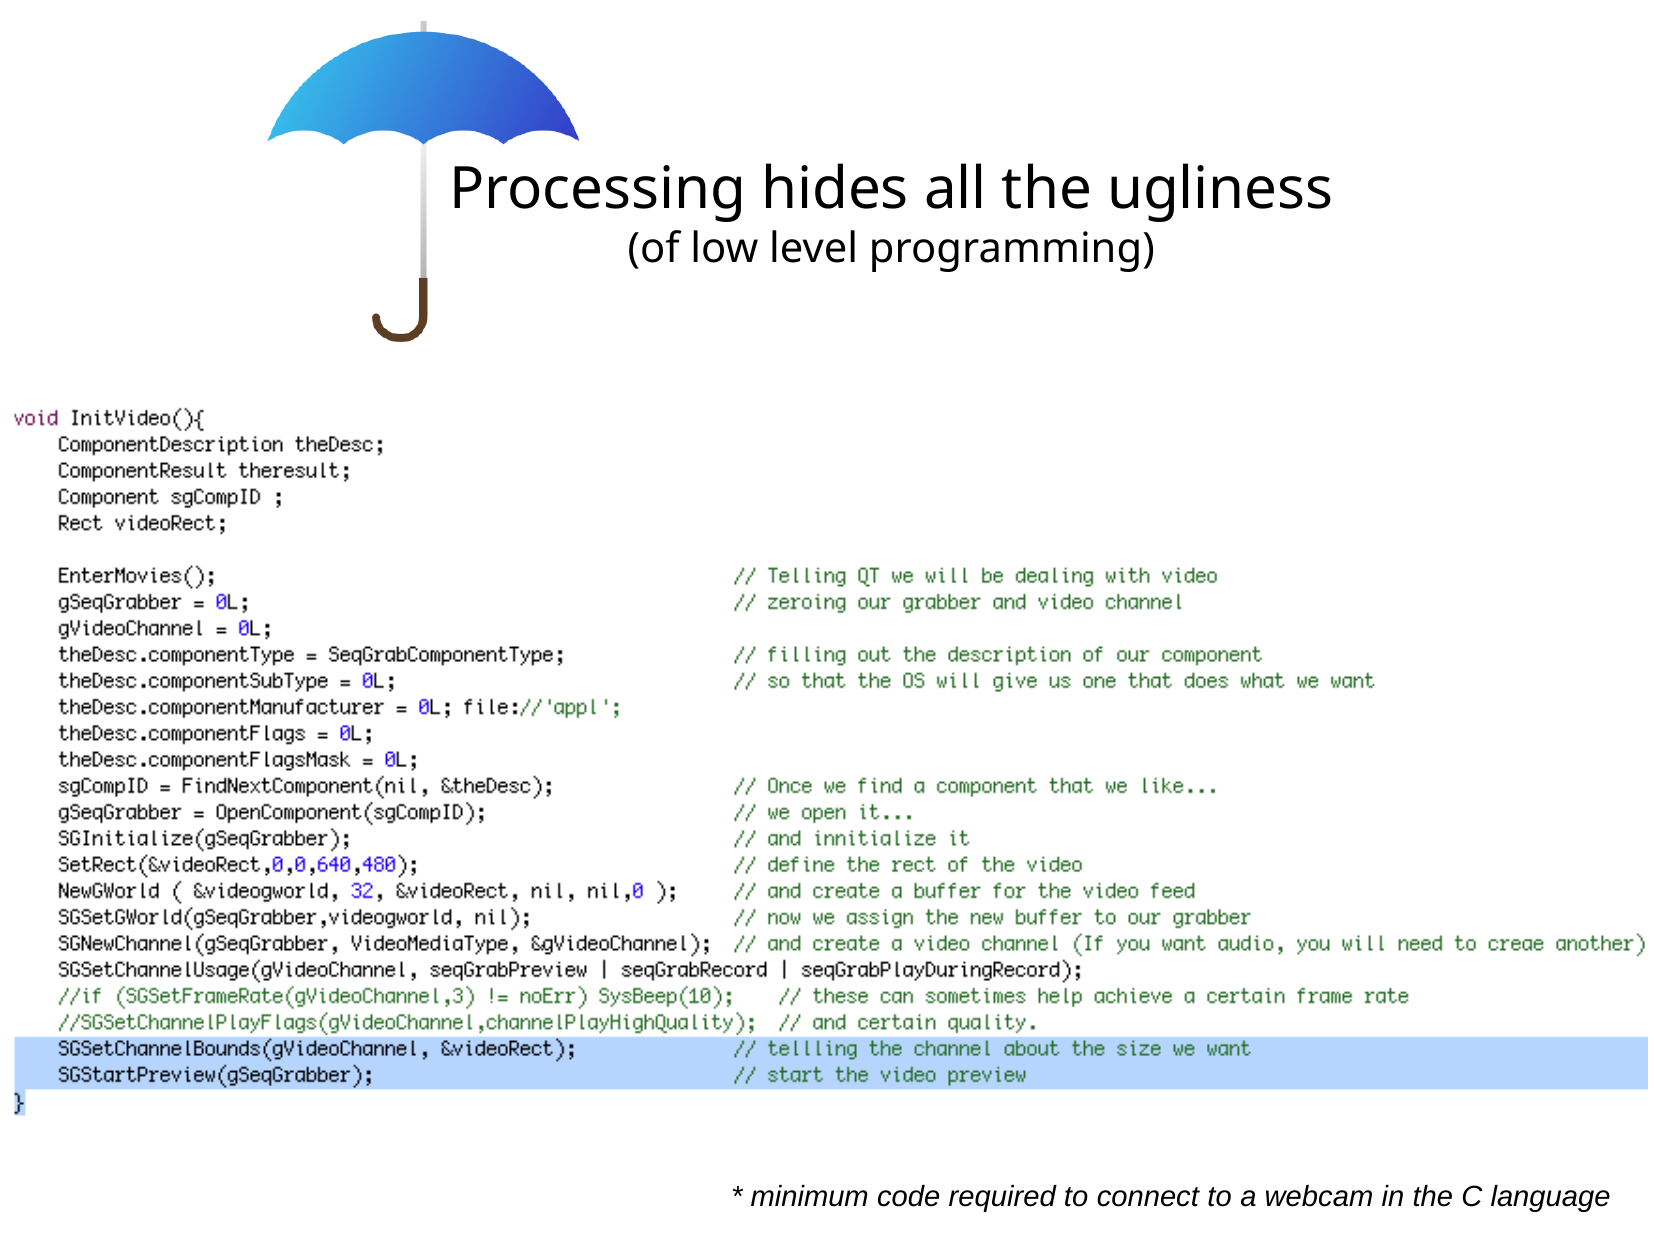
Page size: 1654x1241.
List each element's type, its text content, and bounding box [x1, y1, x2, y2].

picture [267, 21, 579, 53]
picture [14, 382, 1648, 1124]
title Processing hides all the ugliness (of low level programming) [210, 53, 1537, 368]
text_box * minimum code required to connect to a webcam in the C language [716, 1169, 1654, 1221]
